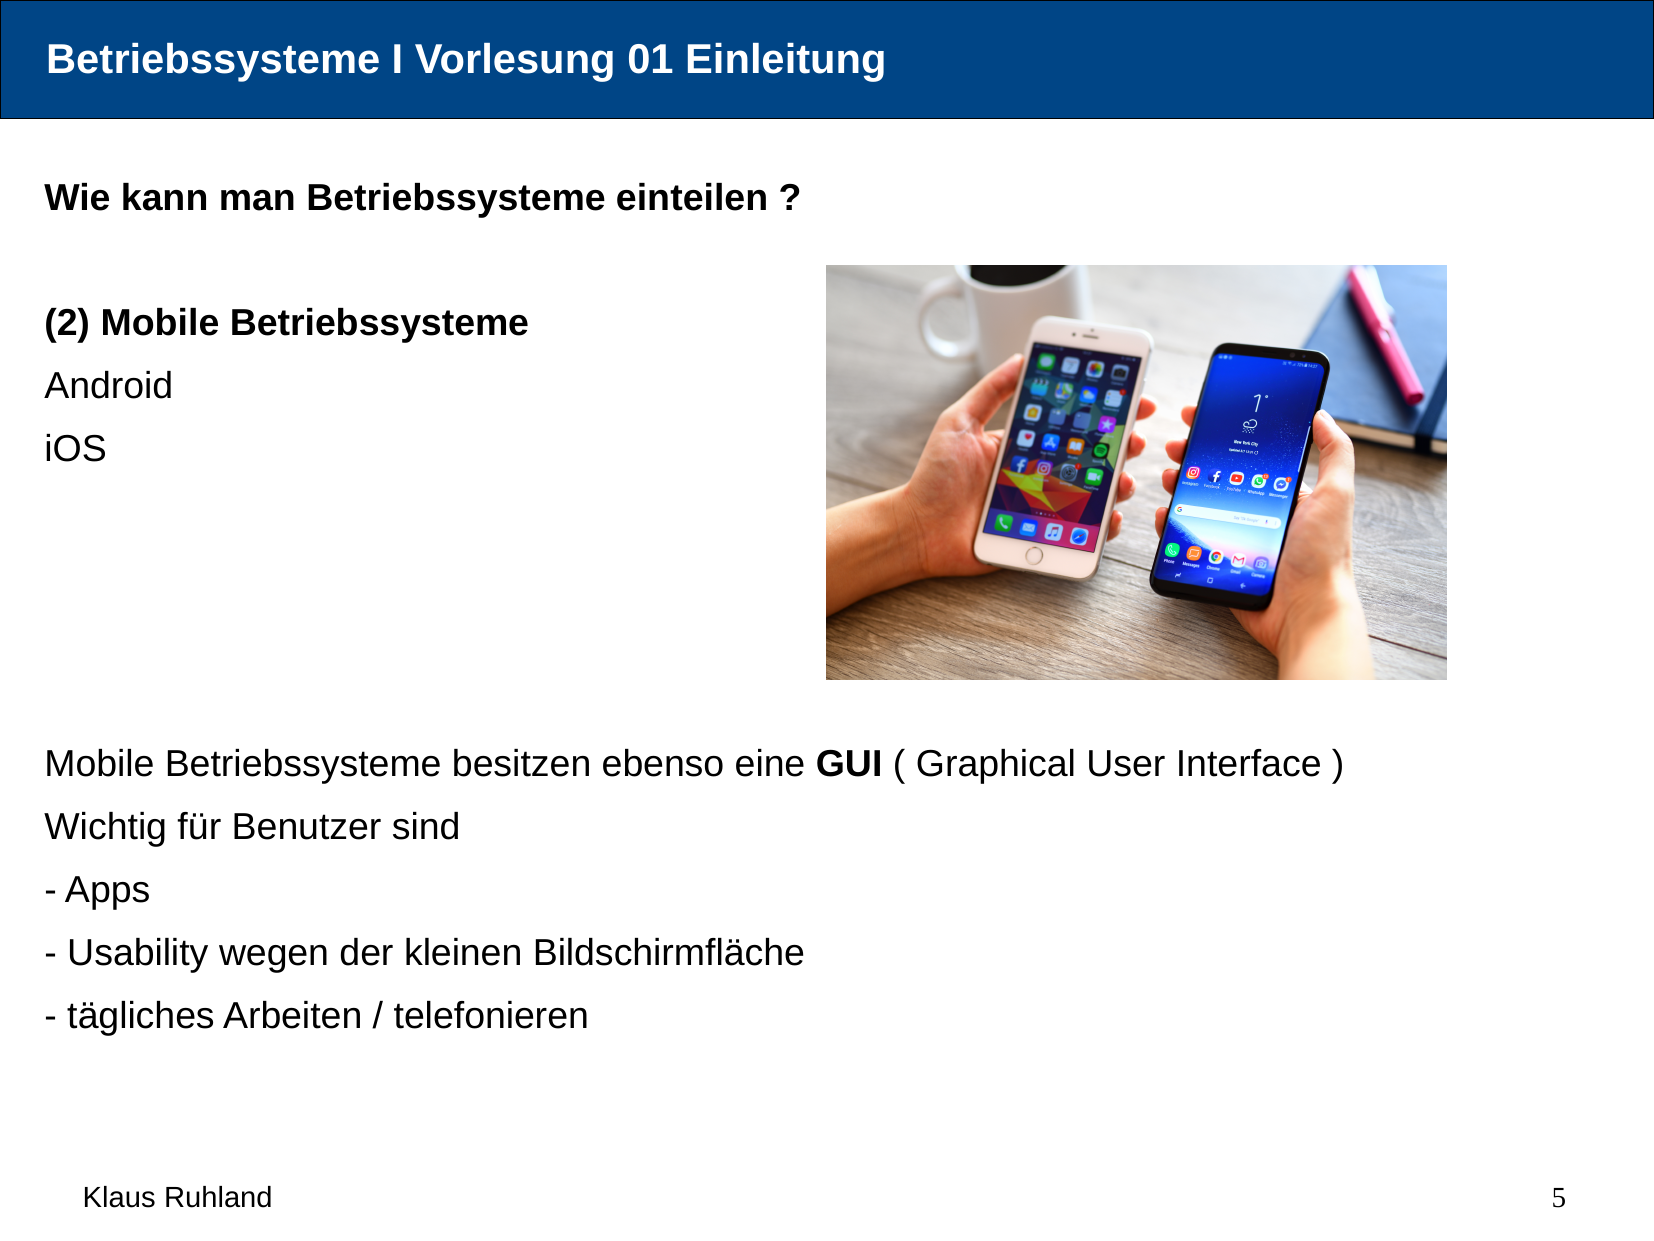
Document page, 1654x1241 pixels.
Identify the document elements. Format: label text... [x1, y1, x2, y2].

text_box Wie kann man Betriebssysteme einteilen ? (2) Mobile Betriebssysteme Android iOS Mobile Betriebssysteme besitzen ebenso eine GUI ( Graphical User Interface ) Wichtig für Benutzer sind - Apps - Usability wegen der kleinen Bildschirmfläche - tägliches Arbeiten / telefonieren [29, 147, 1565, 1044]
picture [826, 265, 1447, 680]
